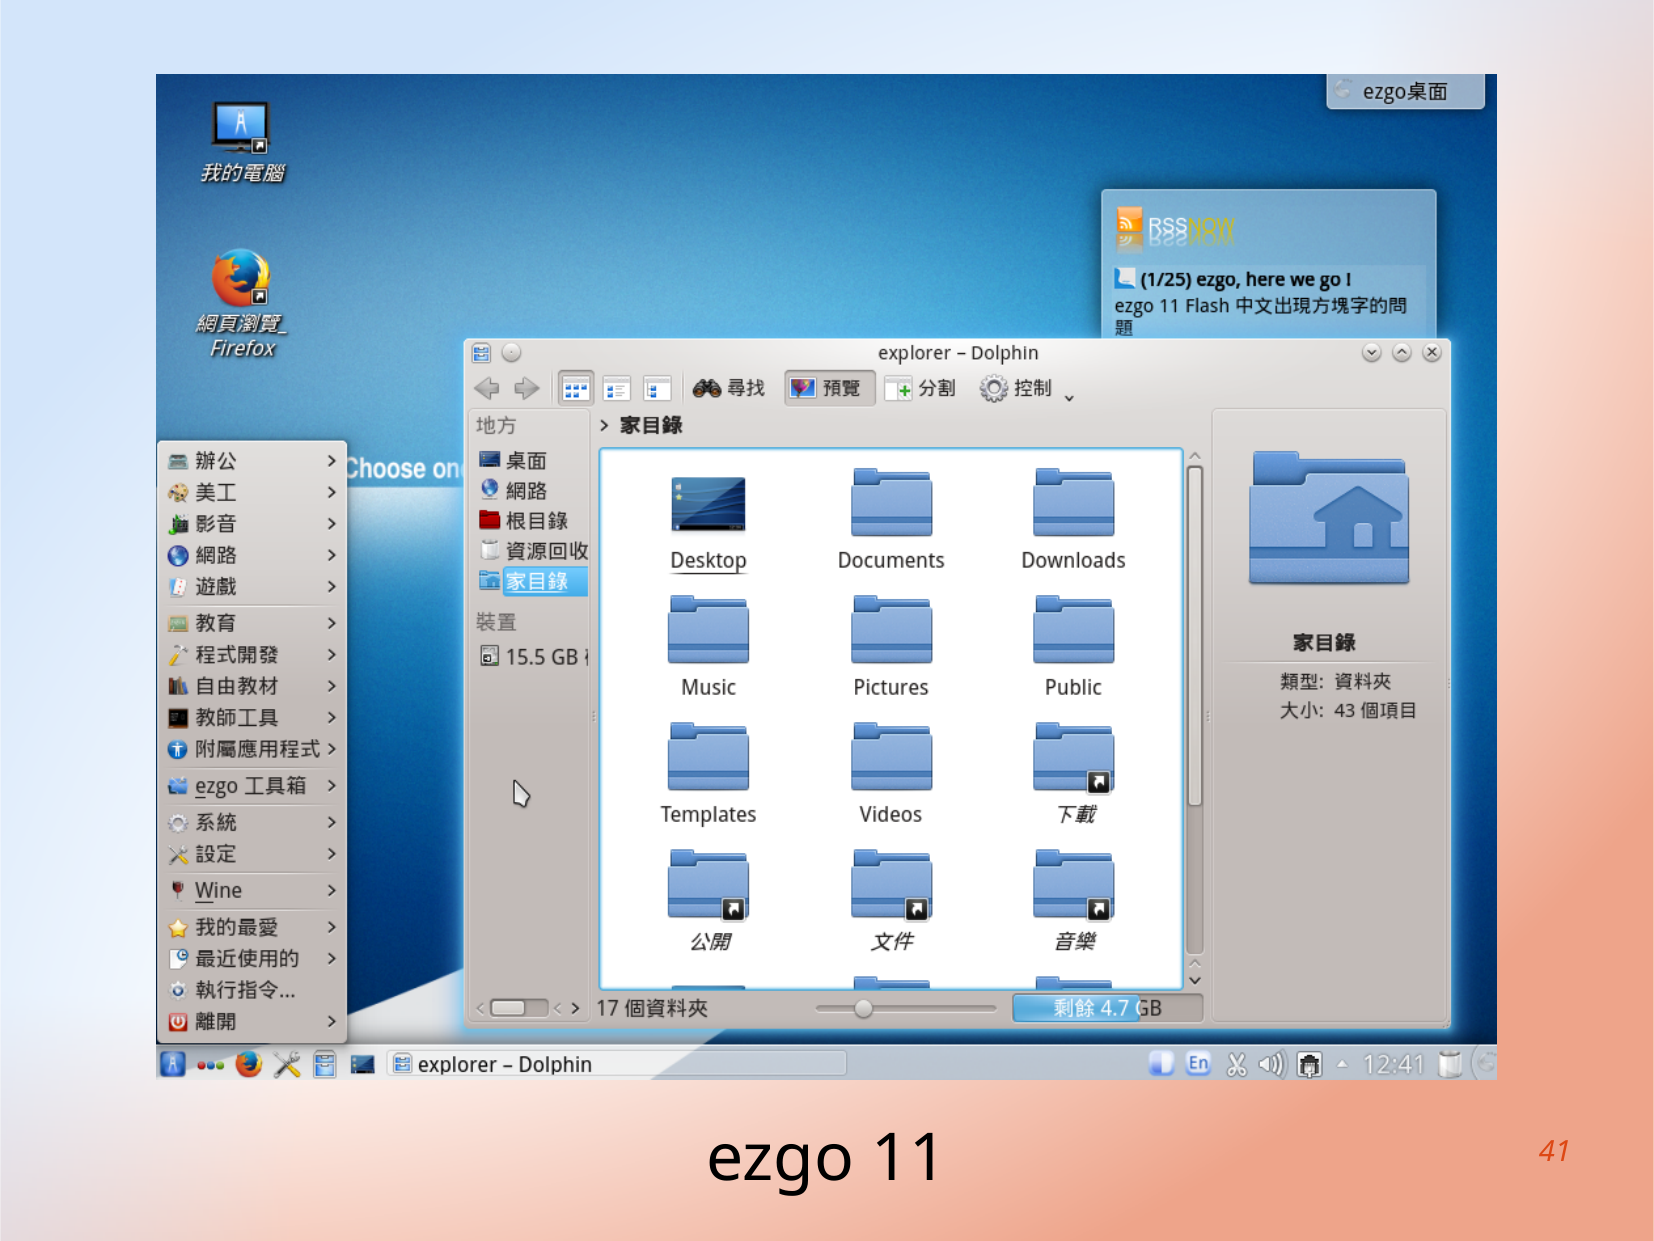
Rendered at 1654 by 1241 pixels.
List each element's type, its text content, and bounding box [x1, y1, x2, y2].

picture [0, 0, 1654, 1241]
list ezgo 11 [82, 1110, 1571, 1201]
